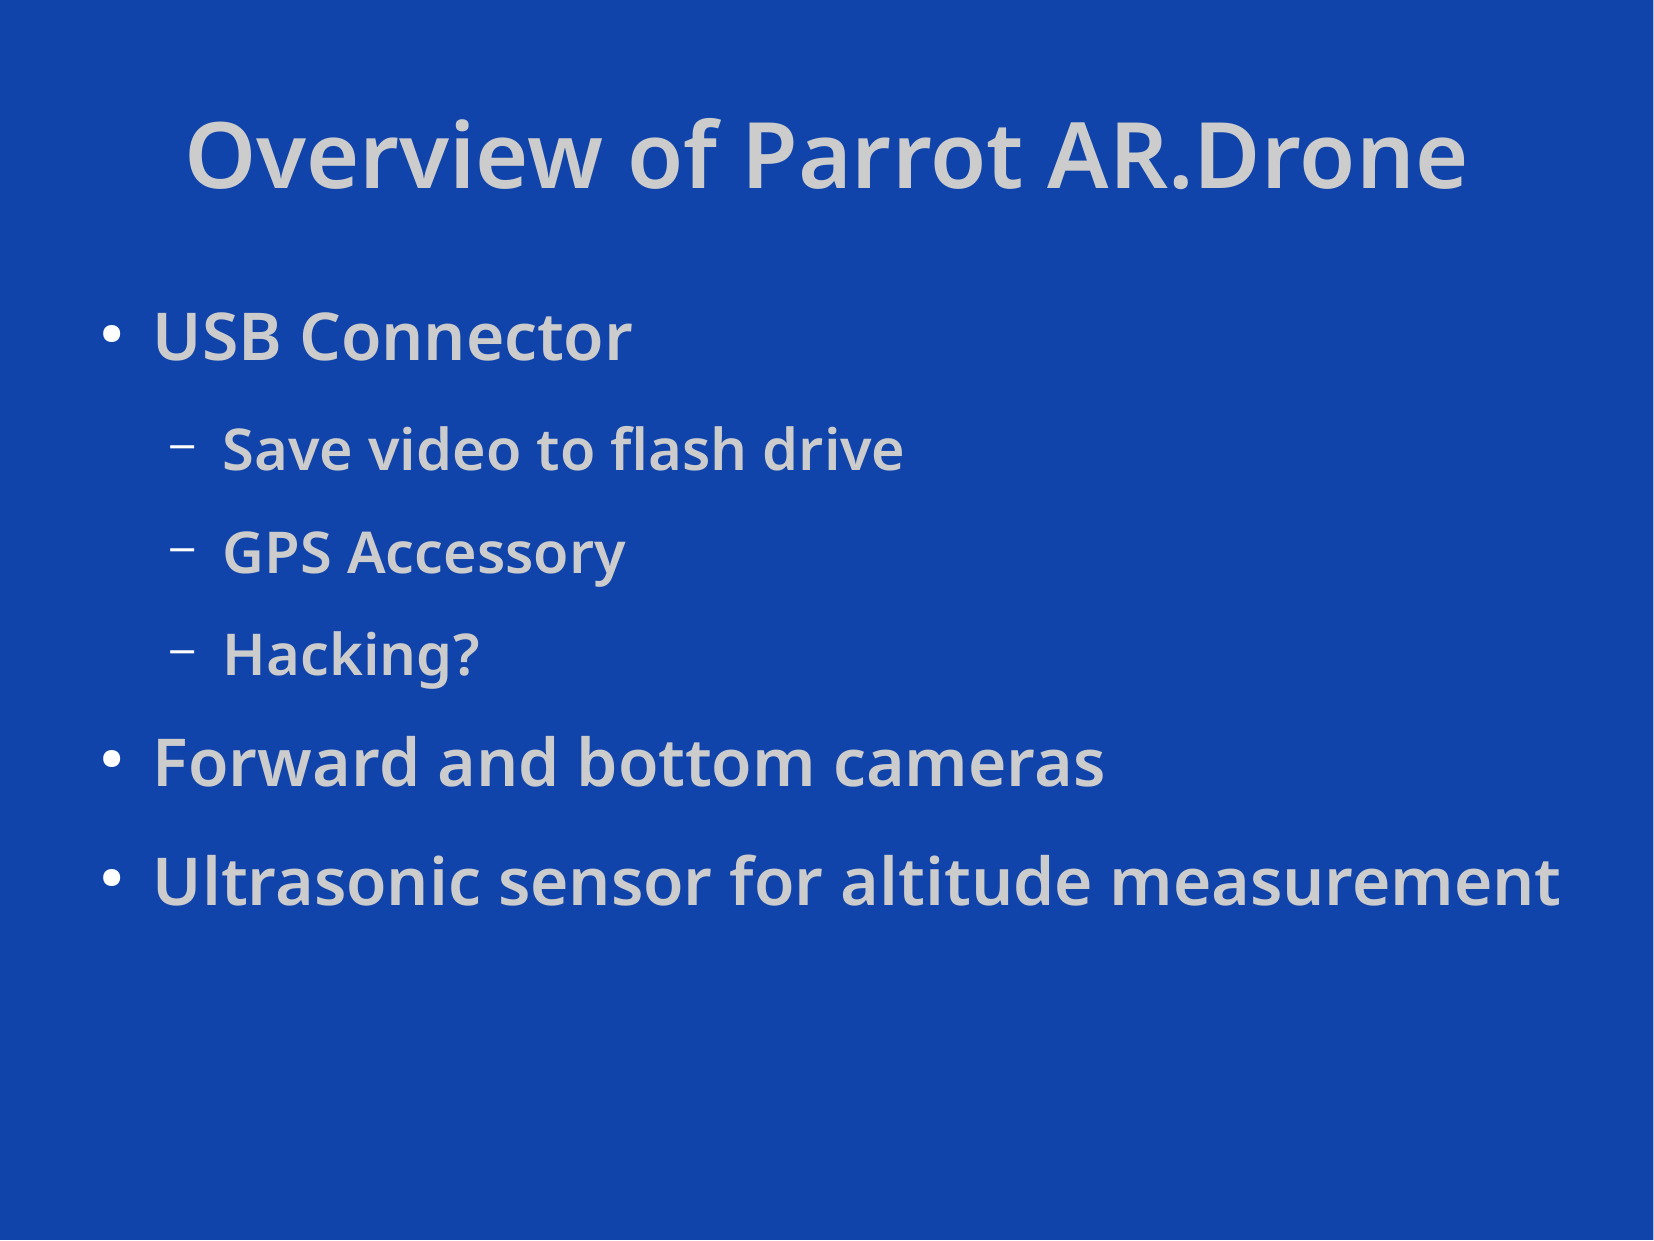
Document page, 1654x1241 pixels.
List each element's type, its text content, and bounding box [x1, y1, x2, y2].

title Overview of Parrot AR.Drone [82, 49, 1571, 257]
list USB Connector Save video to flash drive GPS Accessory Hacking? Forward and bottom cameras Ultrasonic sensor for altitude measurement [82, 290, 1571, 1010]
